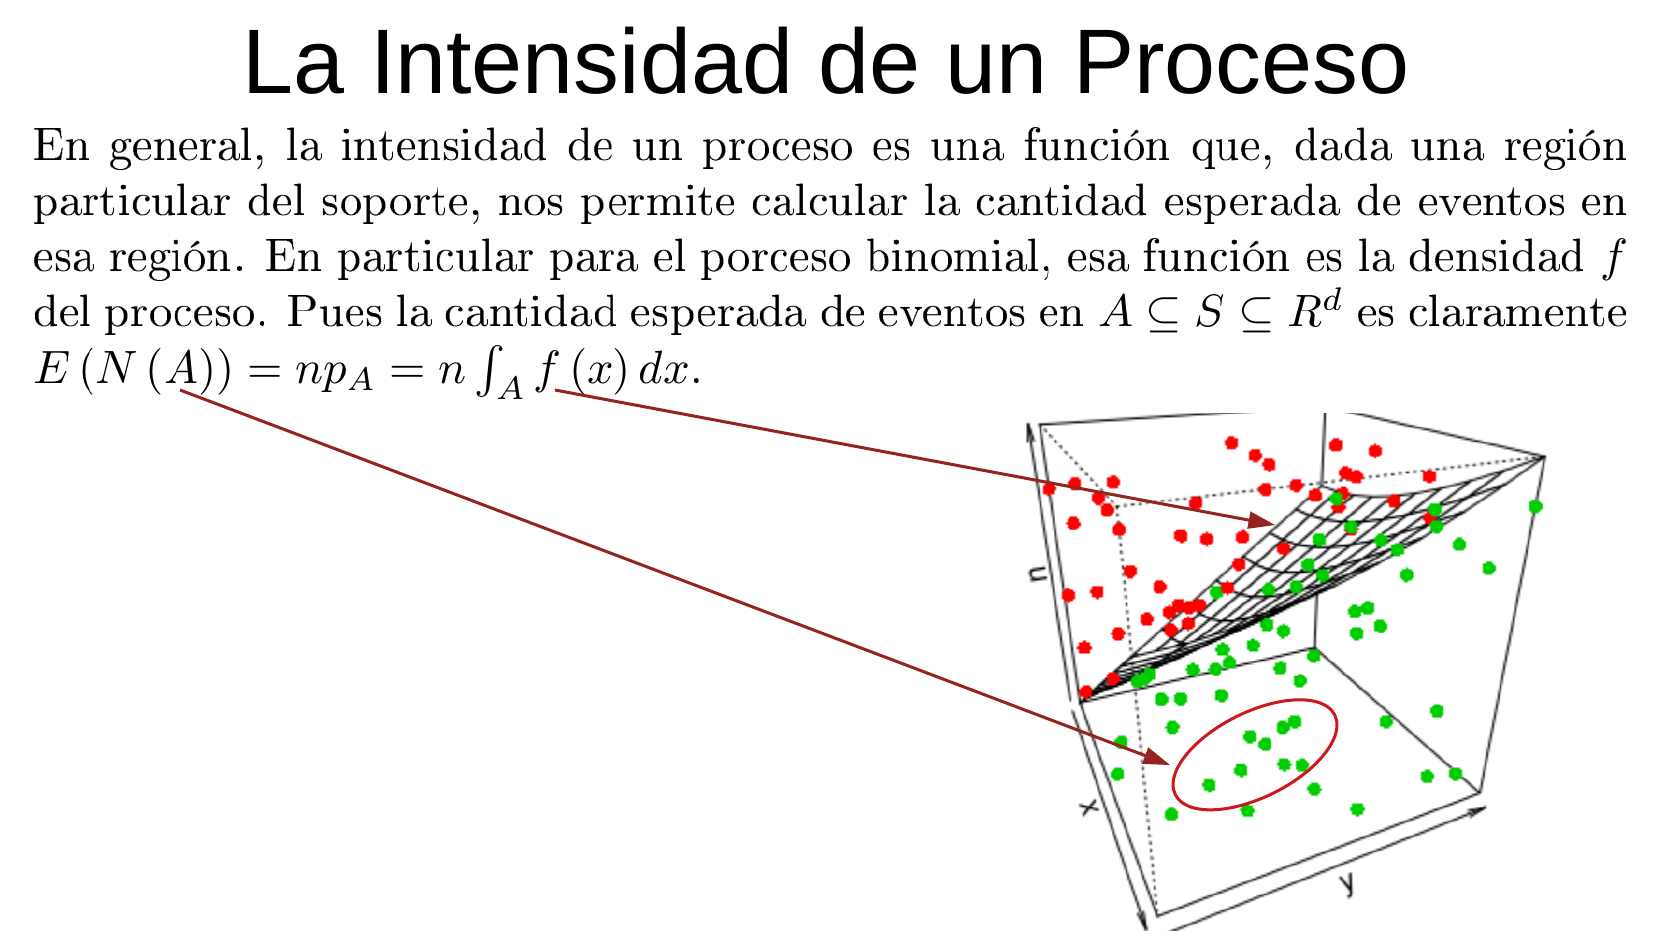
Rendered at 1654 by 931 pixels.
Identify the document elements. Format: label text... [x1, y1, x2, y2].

picture [2, 106, 1654, 931]
title La Intensidad de un Proceso [82, 0, 1571, 106]
text_box [1173, 699, 1337, 810]
